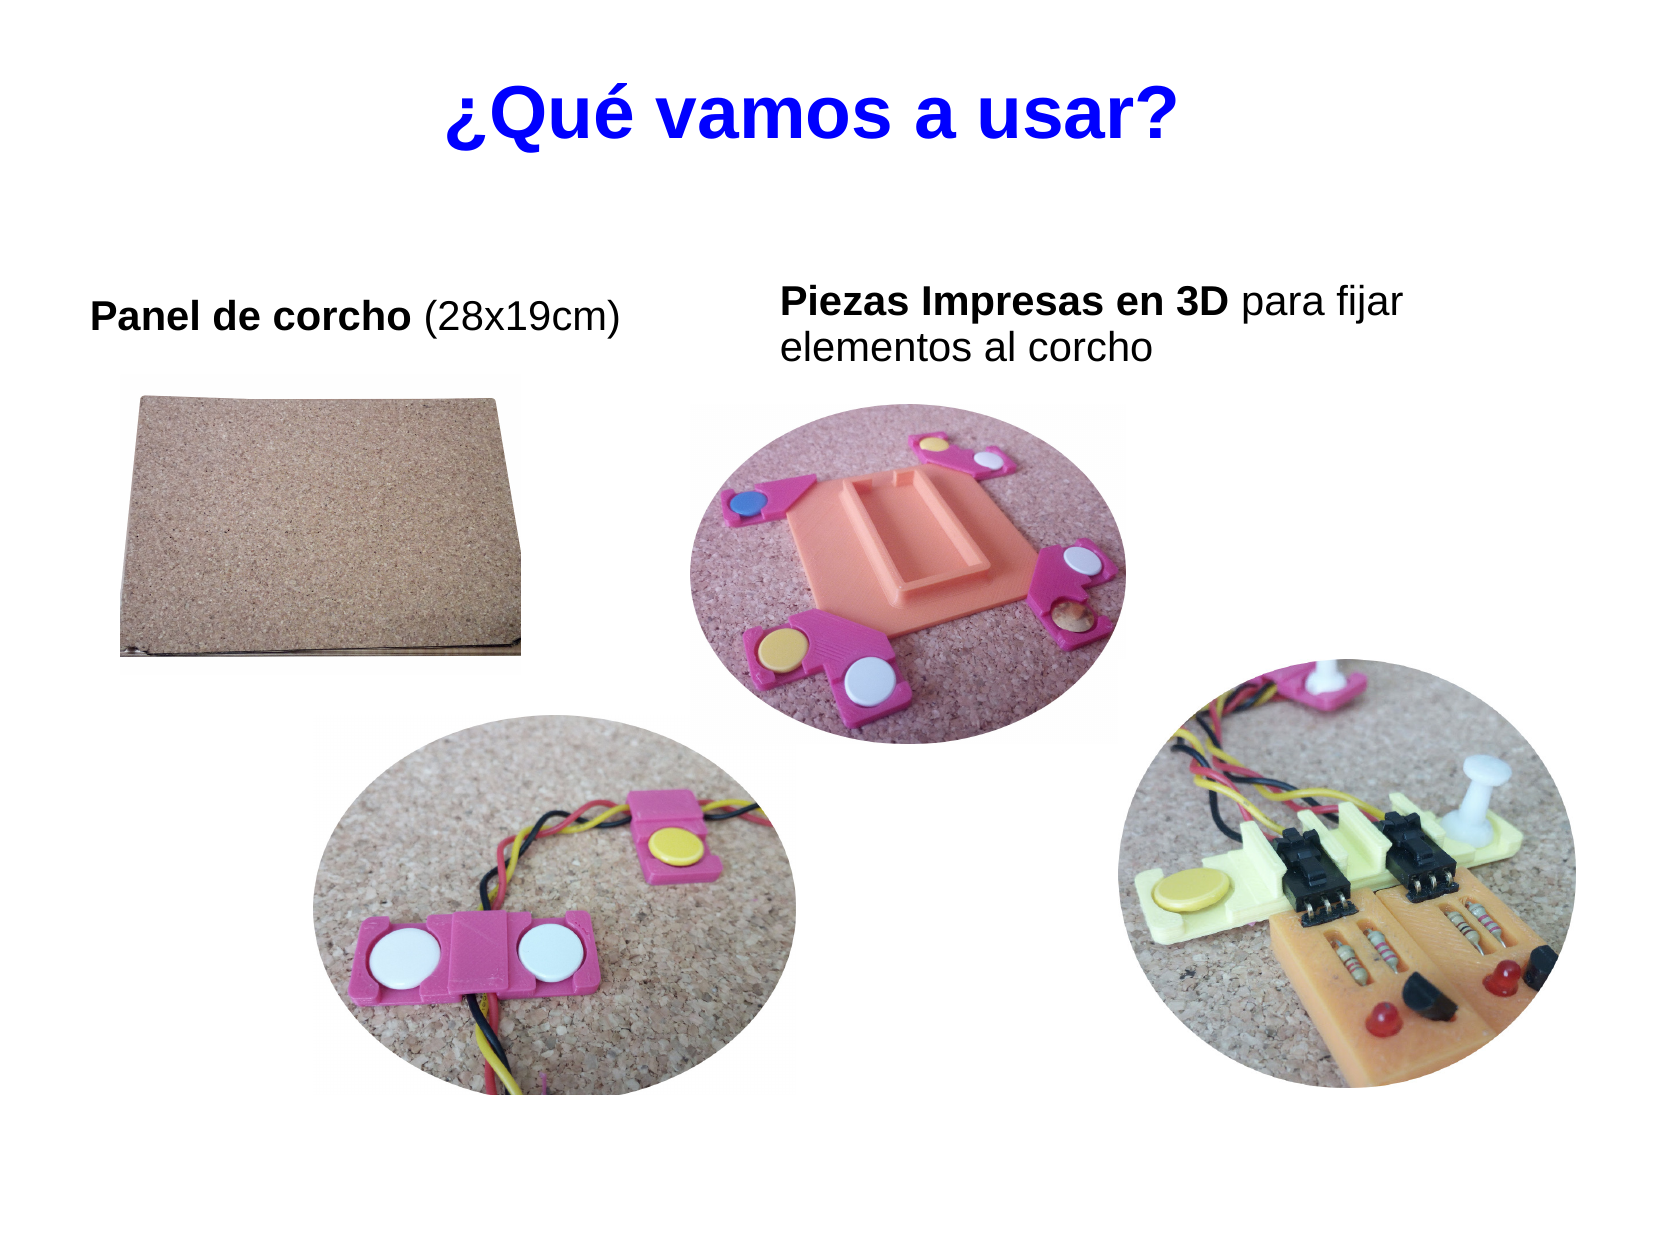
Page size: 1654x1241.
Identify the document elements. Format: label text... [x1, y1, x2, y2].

text_box ¿Qué vamos a usar? [64, 59, 1561, 166]
text_box Piezas Impresas en 3D para fijar elementos al corcho [765, 270, 1486, 425]
picture [313, 404, 1576, 1096]
picture [120, 374, 521, 676]
text_box Panel de corcho (28x19cm) [75, 285, 637, 347]
